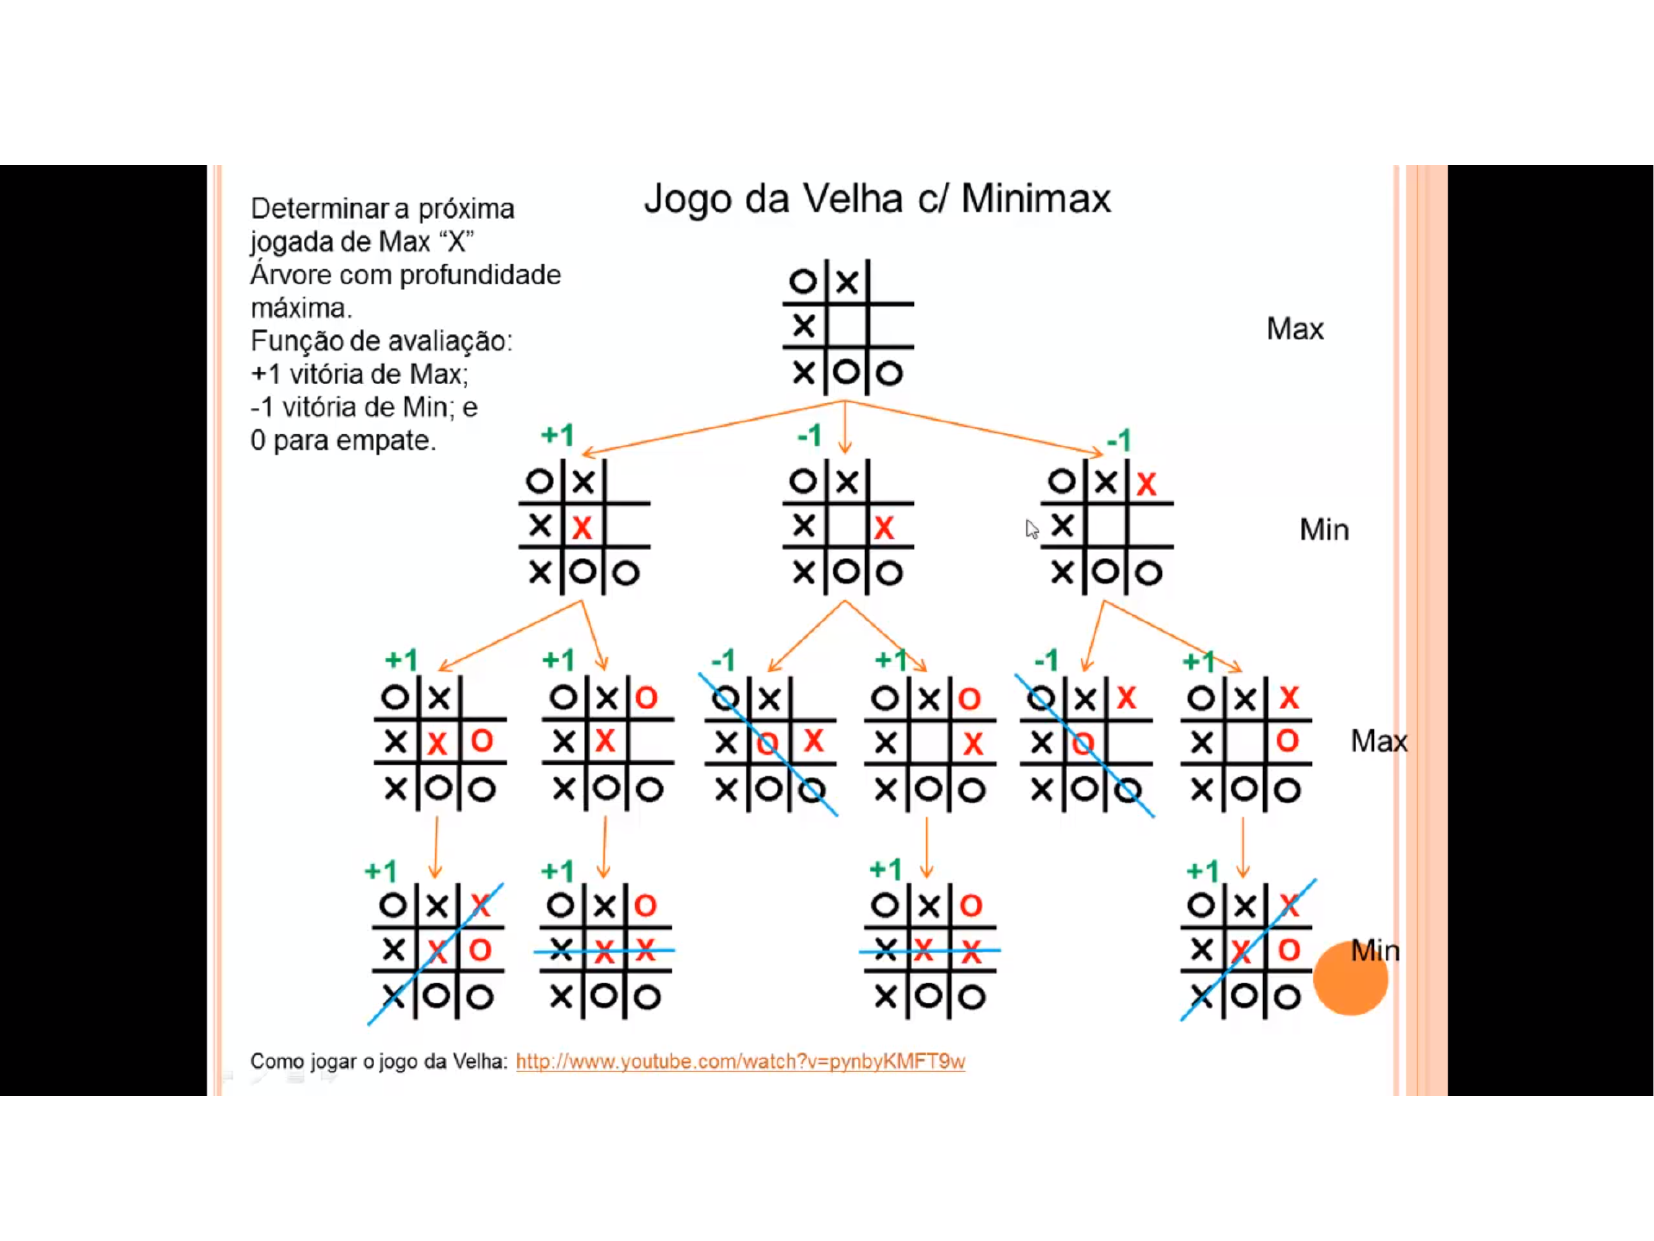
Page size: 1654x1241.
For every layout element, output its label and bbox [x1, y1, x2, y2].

picture [0, 165, 1654, 1096]
